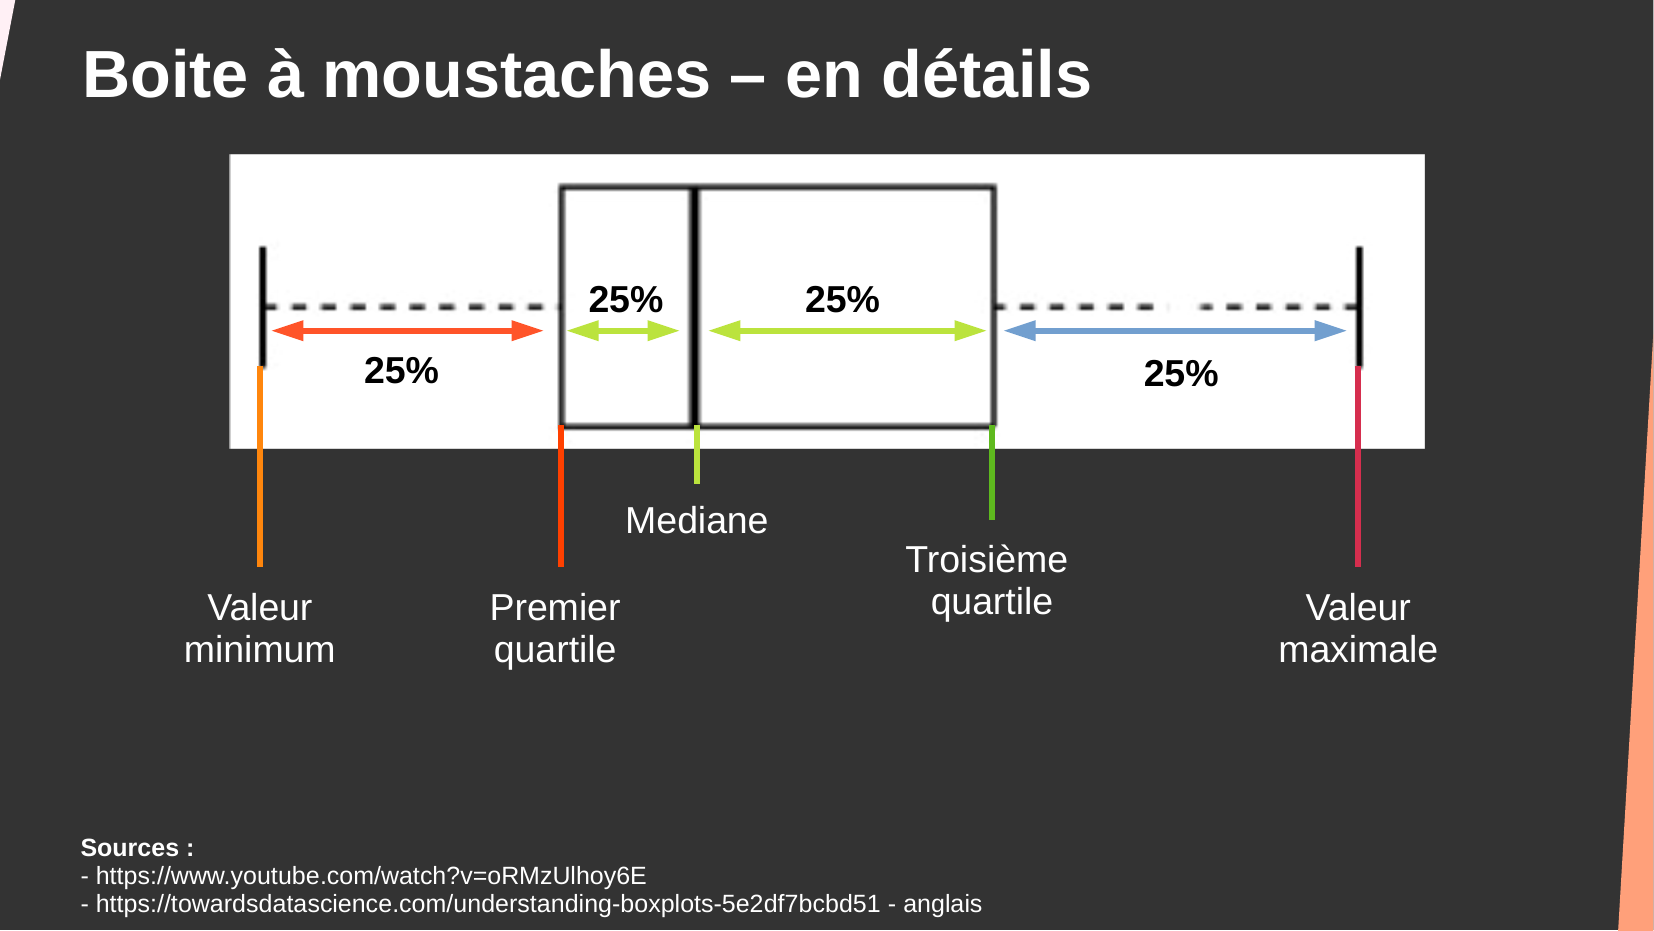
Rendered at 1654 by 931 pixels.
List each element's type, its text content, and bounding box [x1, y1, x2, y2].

text_box Troisième quartile [874, 531, 1111, 631]
text_box Mediane [602, 491, 792, 549]
text_box 25% [342, 342, 461, 400]
text_box Premier quartile [472, 578, 638, 678]
text_box Sources : - https://www.youtube.com/watch?v=oRMzUlhoy6E - https://towardsdatascience.com/understanding-boxplots-5e2df7bcbd51 - anglais [65, 826, 1483, 925]
text_box 25% [566, 271, 686, 328]
text_box Valeur maximale [1228, 578, 1489, 686]
picture [229, 153, 1425, 449]
text_box [1618, 321, 1654, 931]
text_box [0, 0, 16, 80]
text_box 25% [1086, 344, 1276, 402]
title Boite à moustaches – en détails [82, 37, 1571, 115]
text_box Valeur minimum [141, 578, 378, 720]
text_box 25% [748, 271, 938, 328]
